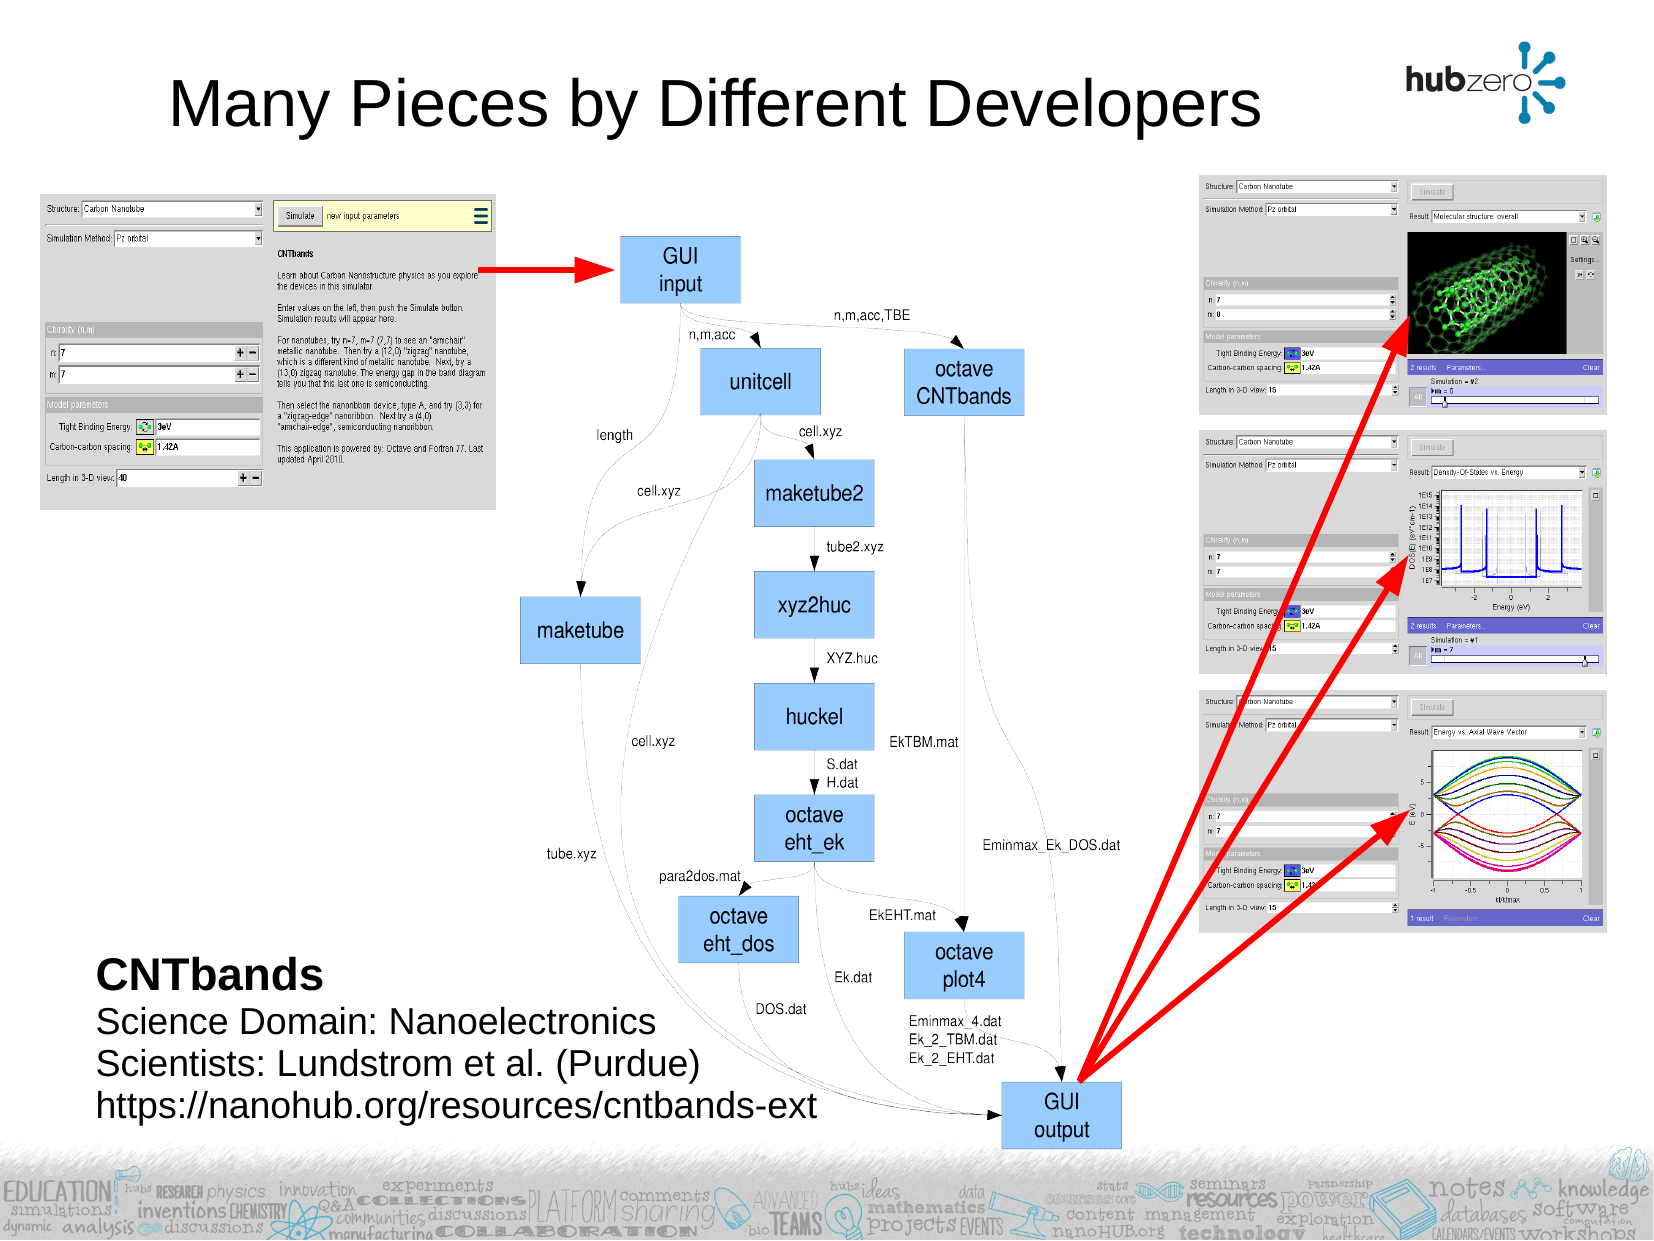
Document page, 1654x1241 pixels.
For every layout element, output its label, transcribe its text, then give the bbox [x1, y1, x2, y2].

text_box CNTbands Science Domain: Nanoelectronics Scientists: Lundstrom et al. (Purdue) https://nanohub.org/resources/cntbands-ext [80, 941, 1026, 1224]
picture [1259, 430, 1607, 674]
picture [1199, 690, 1244, 794]
title Many Pieces by Different Developers [82, 46, 1351, 161]
picture [1199, 690, 1607, 933]
picture [1402, 38, 1569, 127]
picture [1102, 910, 1158, 1038]
picture [0, 194, 1654, 1240]
picture [1097, 964, 1158, 1061]
picture [1199, 175, 1607, 415]
picture [1199, 690, 1320, 883]
picture [1199, 430, 1356, 674]
